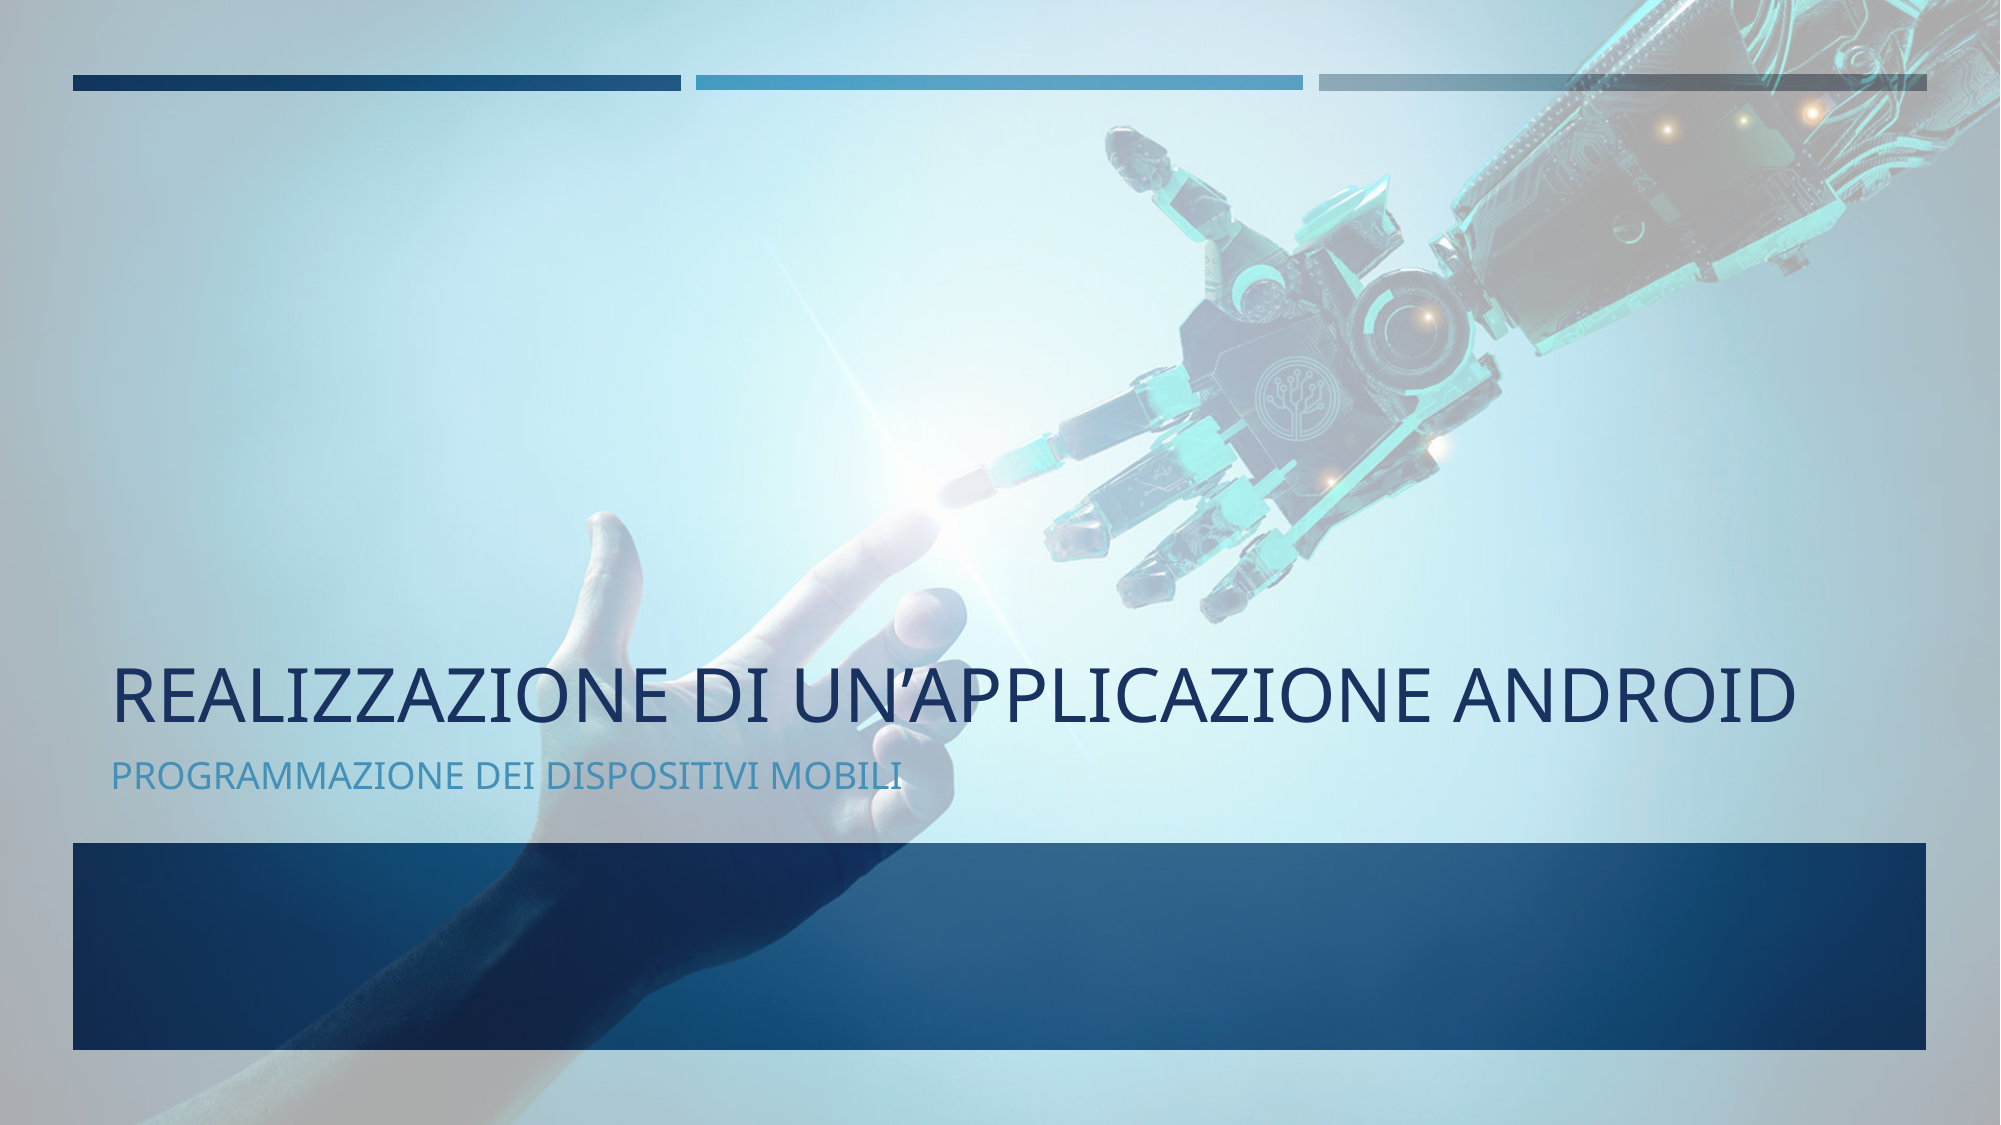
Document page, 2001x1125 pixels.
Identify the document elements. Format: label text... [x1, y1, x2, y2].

title Realizzazione di un’Applicazione android [95, 499, 1905, 744]
picture [0, 0, 2000, 1125]
list programmazione dei dispositivi mobili [95, 744, 1905, 844]
